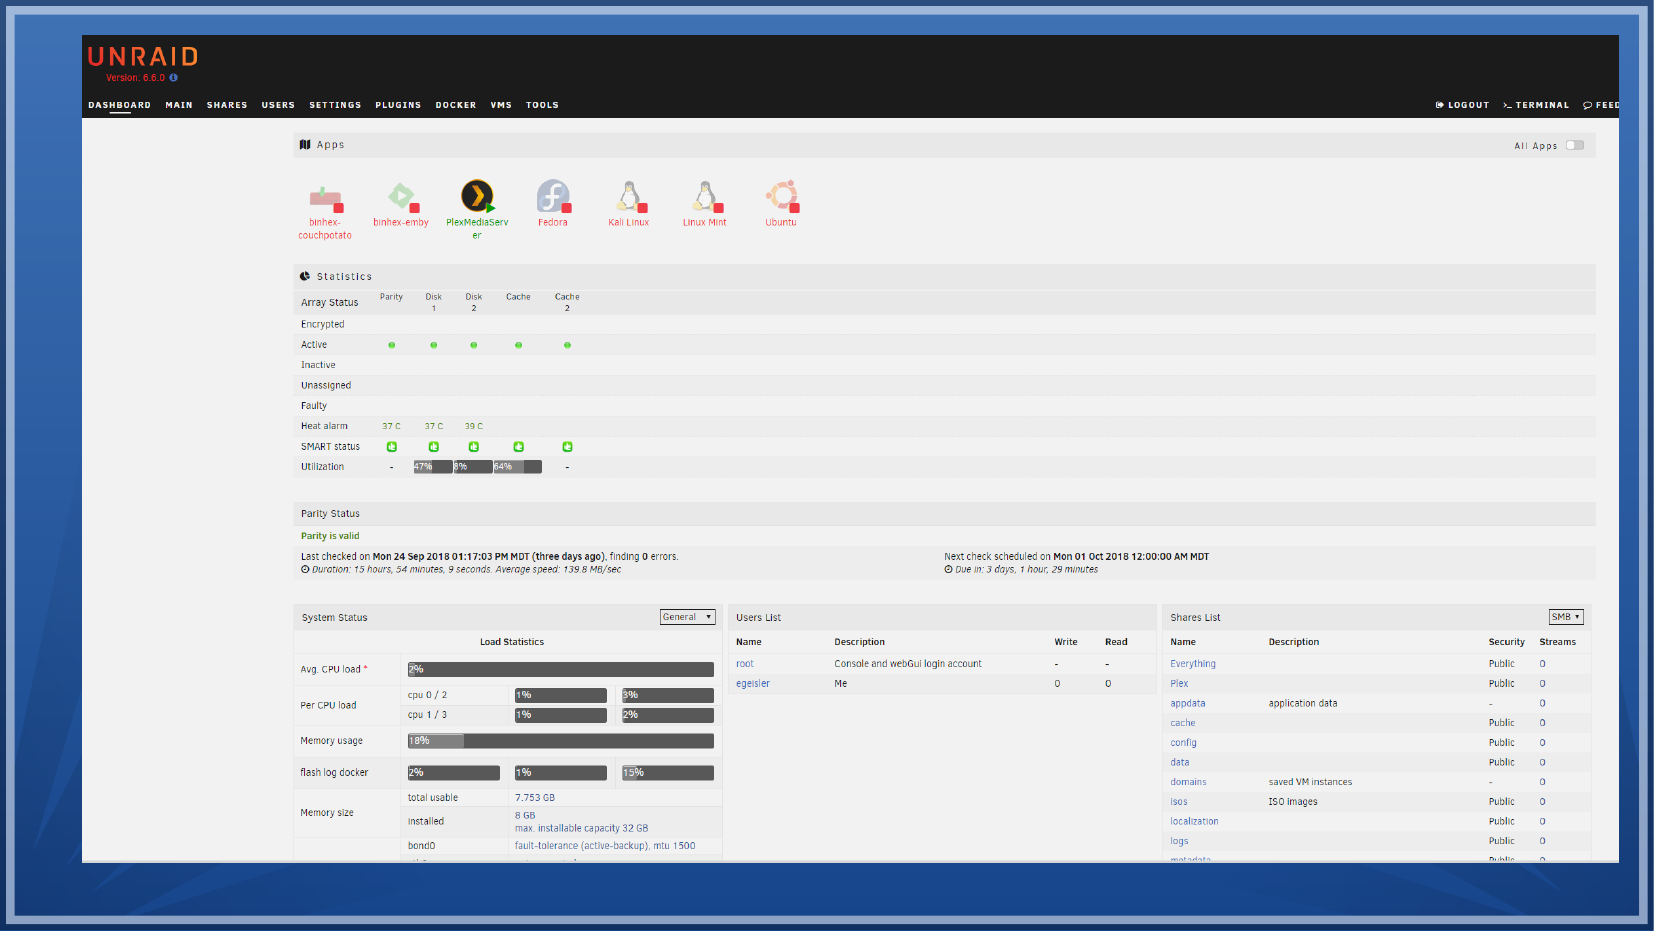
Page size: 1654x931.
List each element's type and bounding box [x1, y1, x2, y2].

picture [82, 35, 1619, 863]
